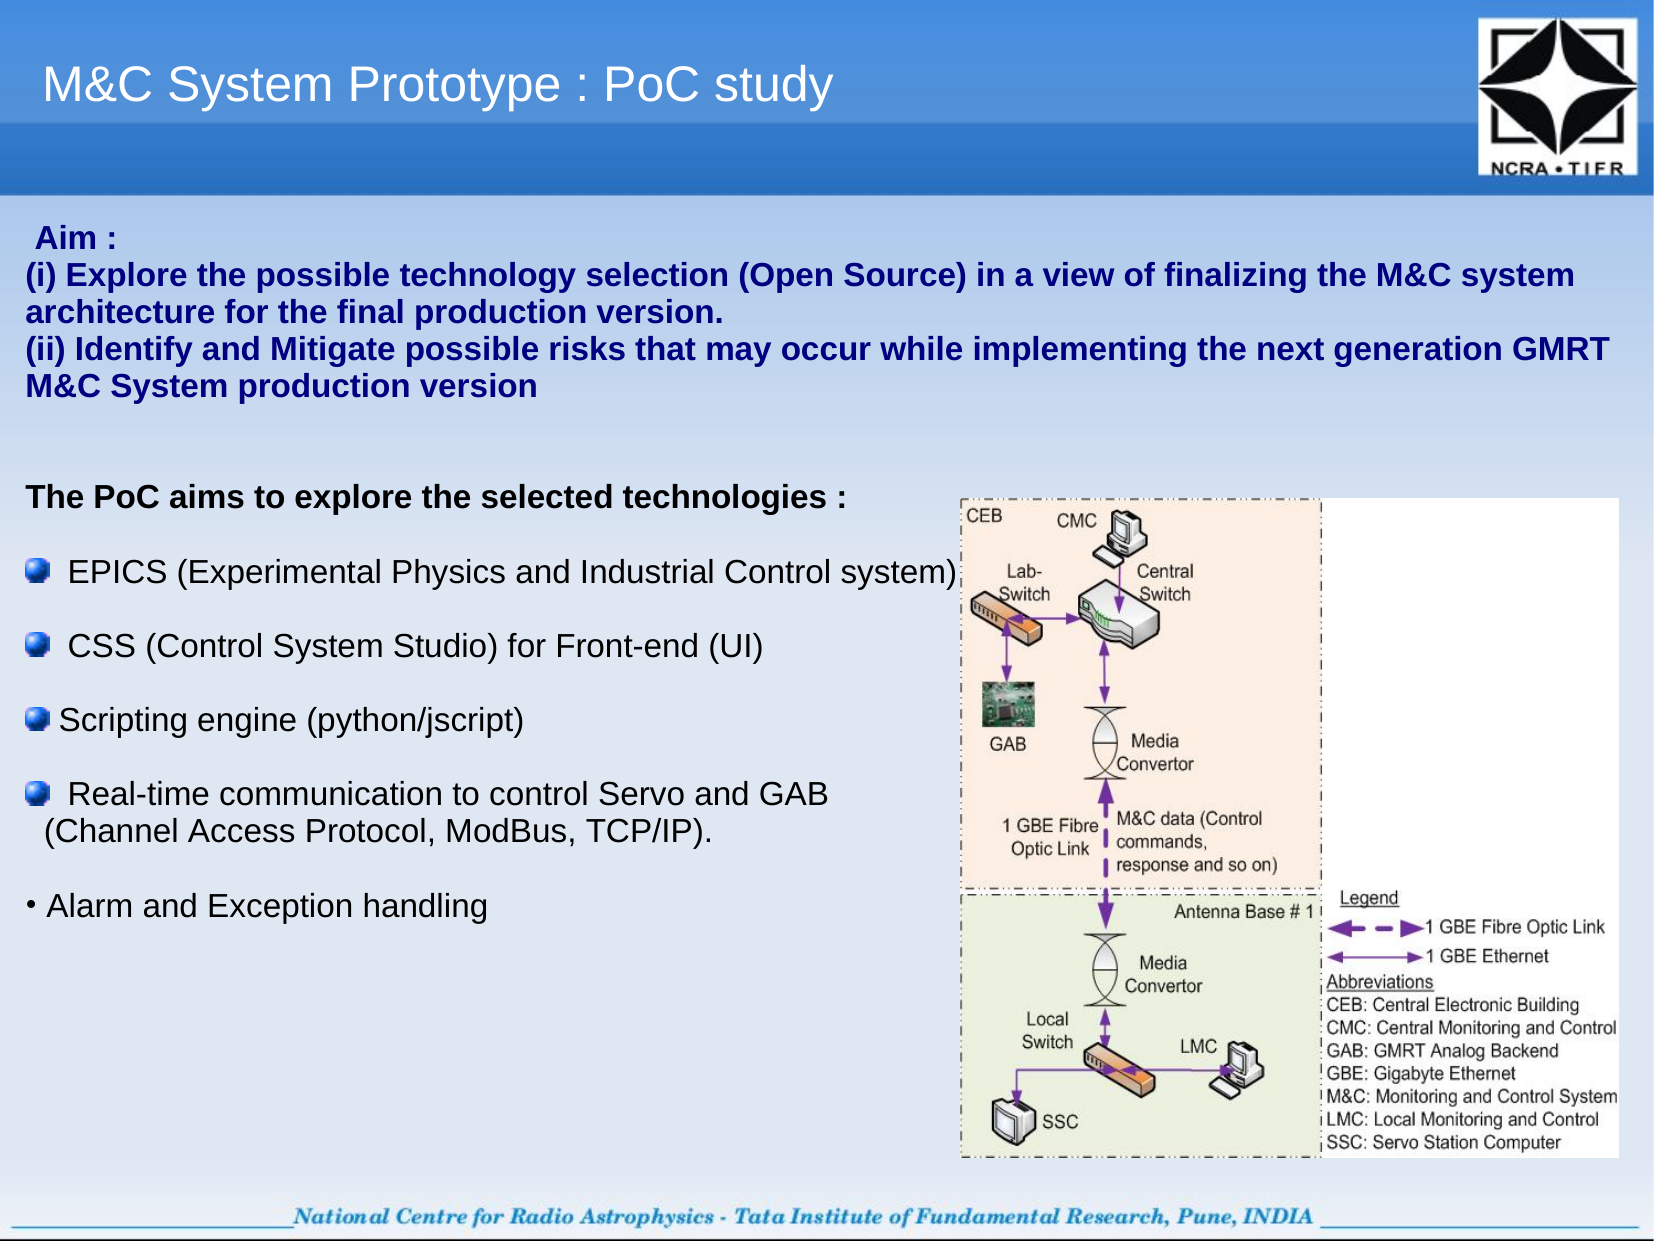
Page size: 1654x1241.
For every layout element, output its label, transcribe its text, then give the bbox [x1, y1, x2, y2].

text_box Aim : (i) Explore the possible technology selection (Open Source) in a view of finalizing the M&C system architecture for the final production version. (ii) Identify and Mitigate possible risks that may occur while implementing the next generation GMRT M&C System production version The PoC aims to explore the selected technologies : EPICS (Experimental Physics and Industrial Control system) CSS (Control System Studio) for Front-end (UI) Scripting engine (python/jscript) Real-time communication to control Servo and GAB (Channel Access Protocol, ModBus, TCP/IP). Alarm and Exception handling [10, 212, 1630, 1158]
text_box M&C System Prototype : PoC study [27, 43, 1378, 133]
picture [0, 0, 1654, 1241]
